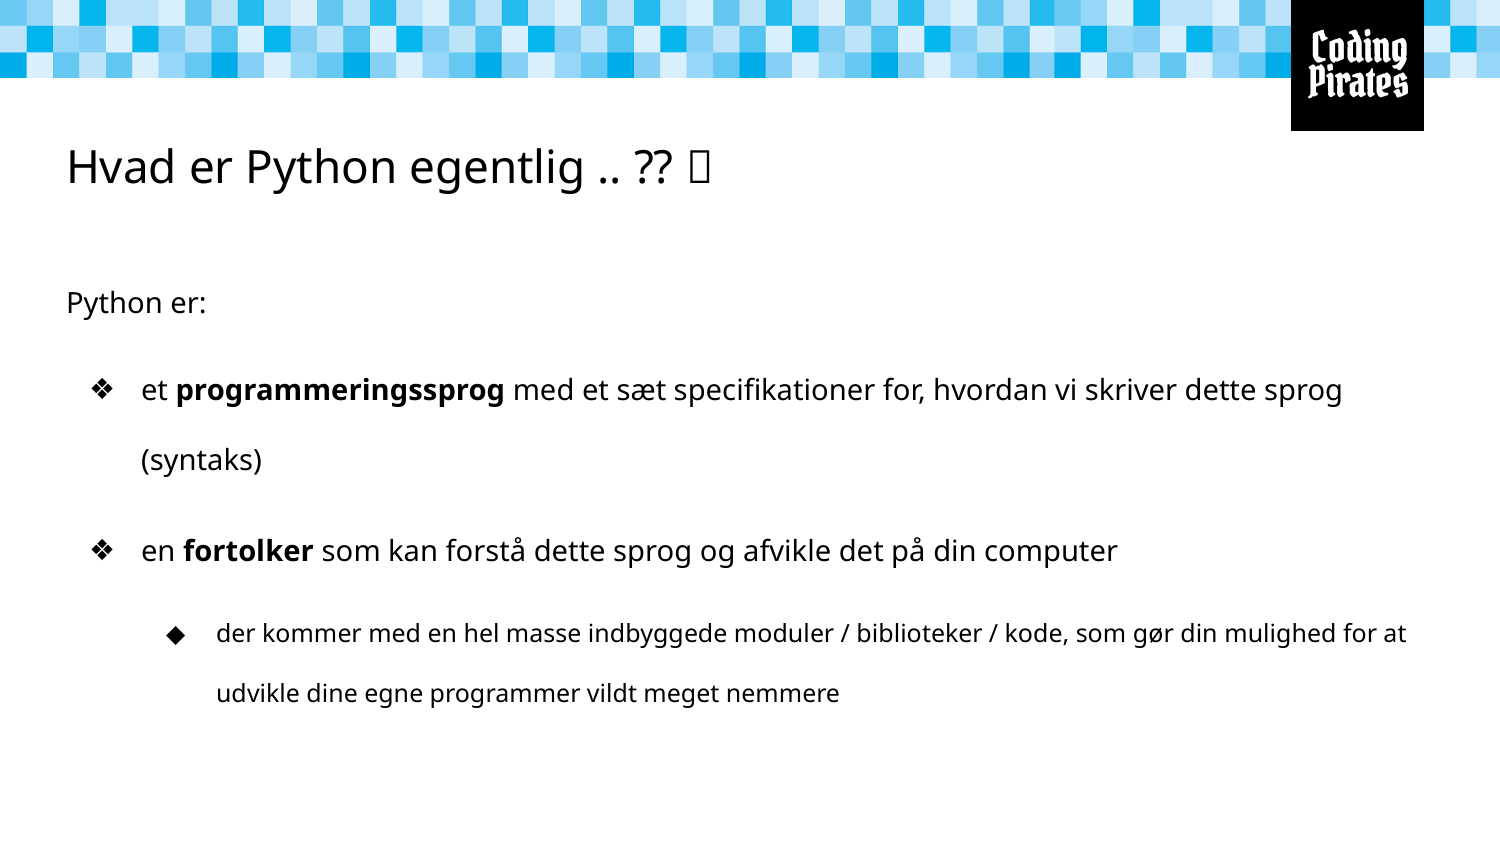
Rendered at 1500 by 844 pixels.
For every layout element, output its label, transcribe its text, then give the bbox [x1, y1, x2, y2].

picture [1291, 0, 1424, 131]
picture [0, 0, 1056, 78]
list Python er: et programmeringssprog med et sæt specifikationer for, hvordan vi skriver dette sprog (syntaks) en fortolker som kan forstå dette sprog og afvikle det på din computer der kommer med en hel masse indbyggede moduler / biblioteker / kode, som gør din mulighed for at udvikle dine egne programmer vildt meget nemmere [51, 234, 1449, 800]
title Hvad er Python egentlig .. ?? 🤔 [51, 123, 1388, 217]
